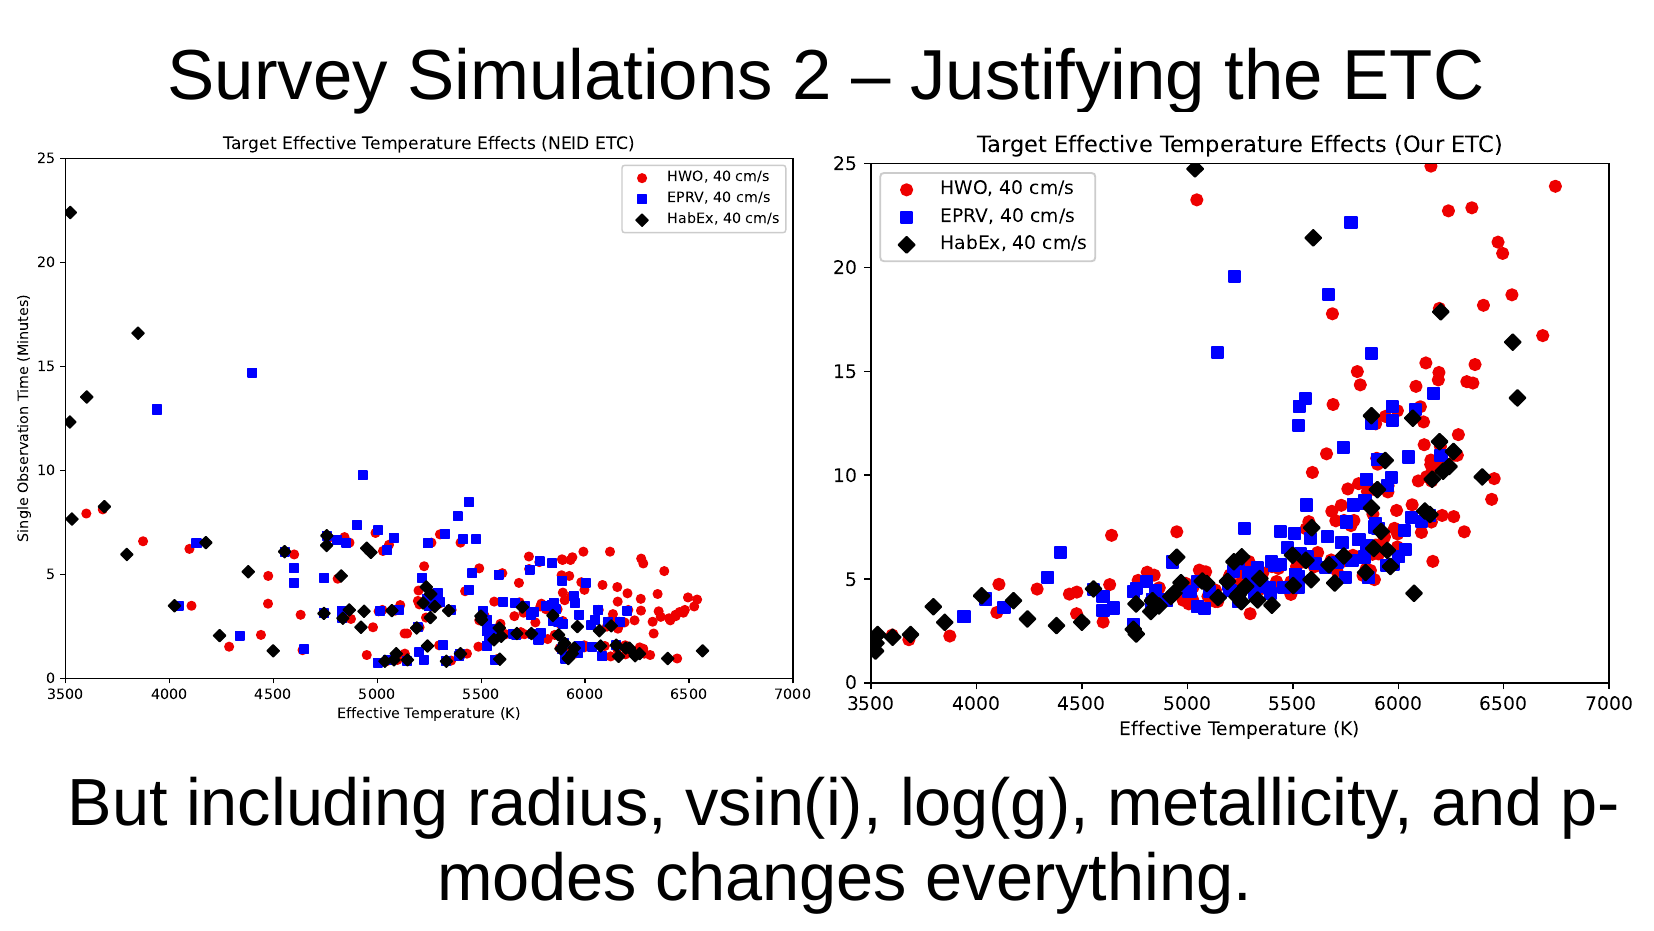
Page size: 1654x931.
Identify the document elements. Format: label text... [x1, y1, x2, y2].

text_box But including radius, vsin(i), log(g), metallicity, and p-modes changes everything. [0, 750, 1654, 931]
picture [1, 112, 1654, 762]
title Survey Simulations 2 – Justifying the ETC [0, 0, 1654, 151]
